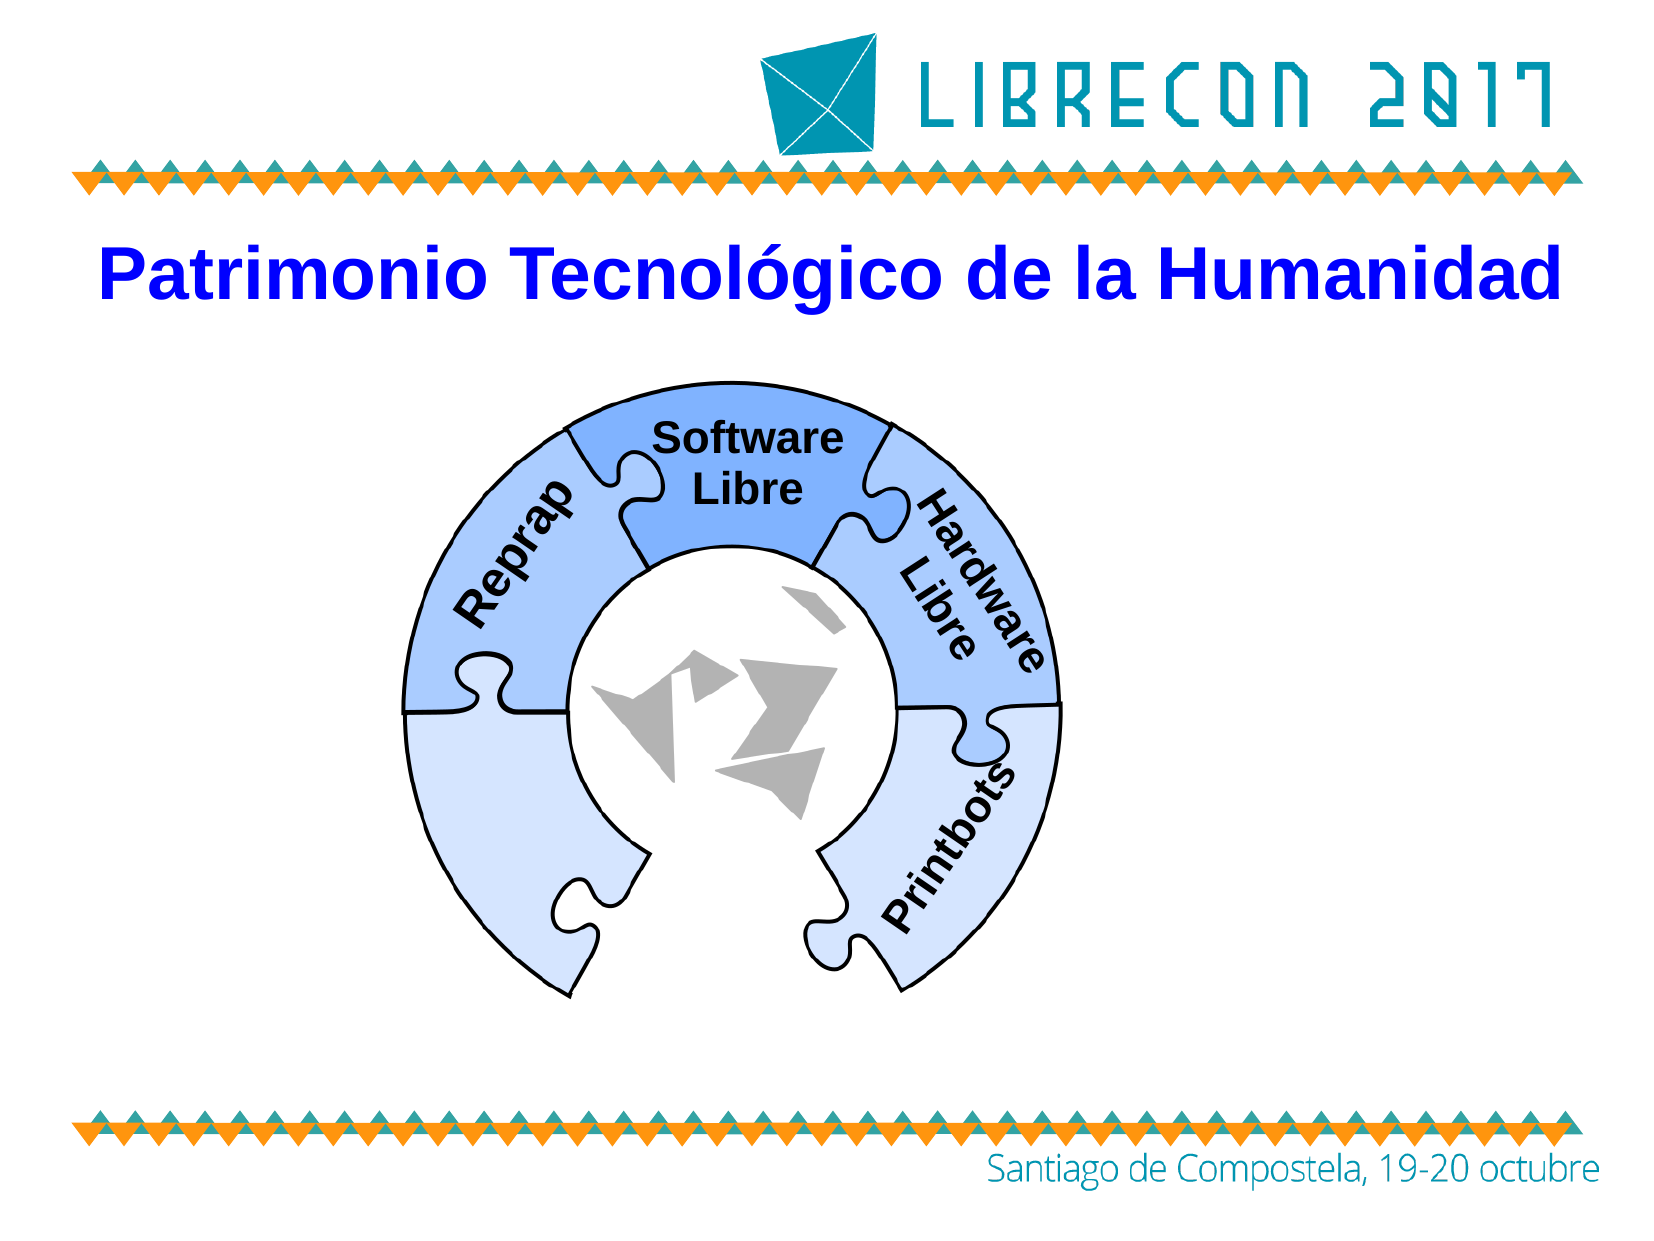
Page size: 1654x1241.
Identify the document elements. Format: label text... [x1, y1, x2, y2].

text_box Patrimonio Tecnológico de la Humanidad [82, 224, 1583, 343]
text_box Reprap [413, 427, 628, 686]
picture [394, 373, 1075, 1017]
text_box Hardware Libre [826, 440, 1094, 743]
text_box Printbots [850, 723, 1065, 981]
text_box Software Libre [621, 404, 875, 532]
picture [744, 13, 1571, 164]
picture [968, 1133, 1617, 1199]
